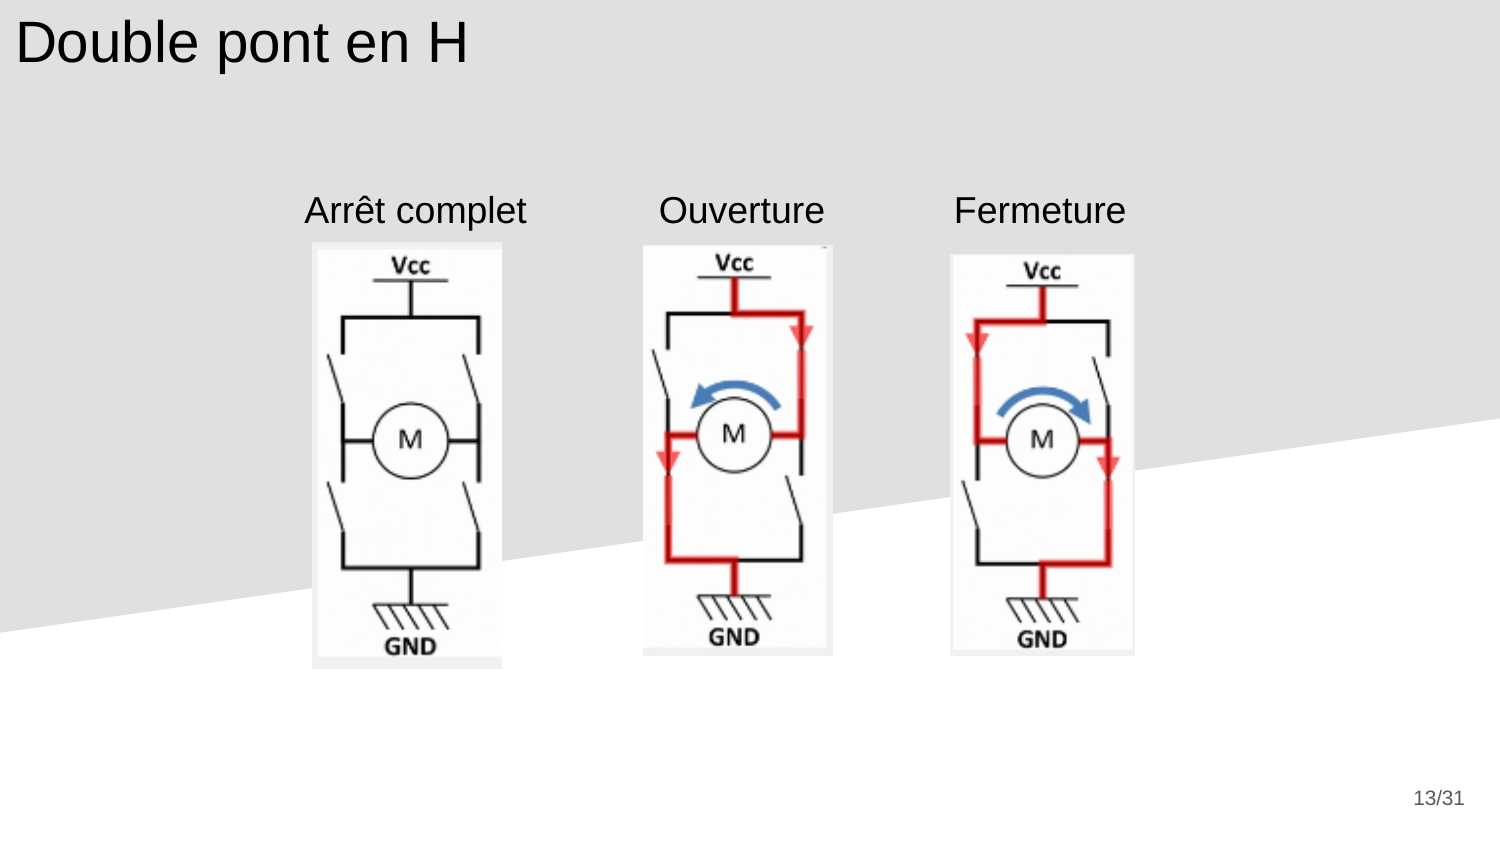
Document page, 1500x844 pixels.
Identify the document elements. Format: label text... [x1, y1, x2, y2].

picture [643, 266, 833, 656]
title Ouverture [643, 171, 904, 266]
title Arrêt complet [289, 171, 550, 266]
picture [312, 266, 502, 669]
text_box <numéro>/31 [1389, 764, 1480, 830]
title Double pont en H [0, 0, 1398, 83]
picture [950, 266, 1135, 656]
title Fermeture [938, 171, 1199, 266]
